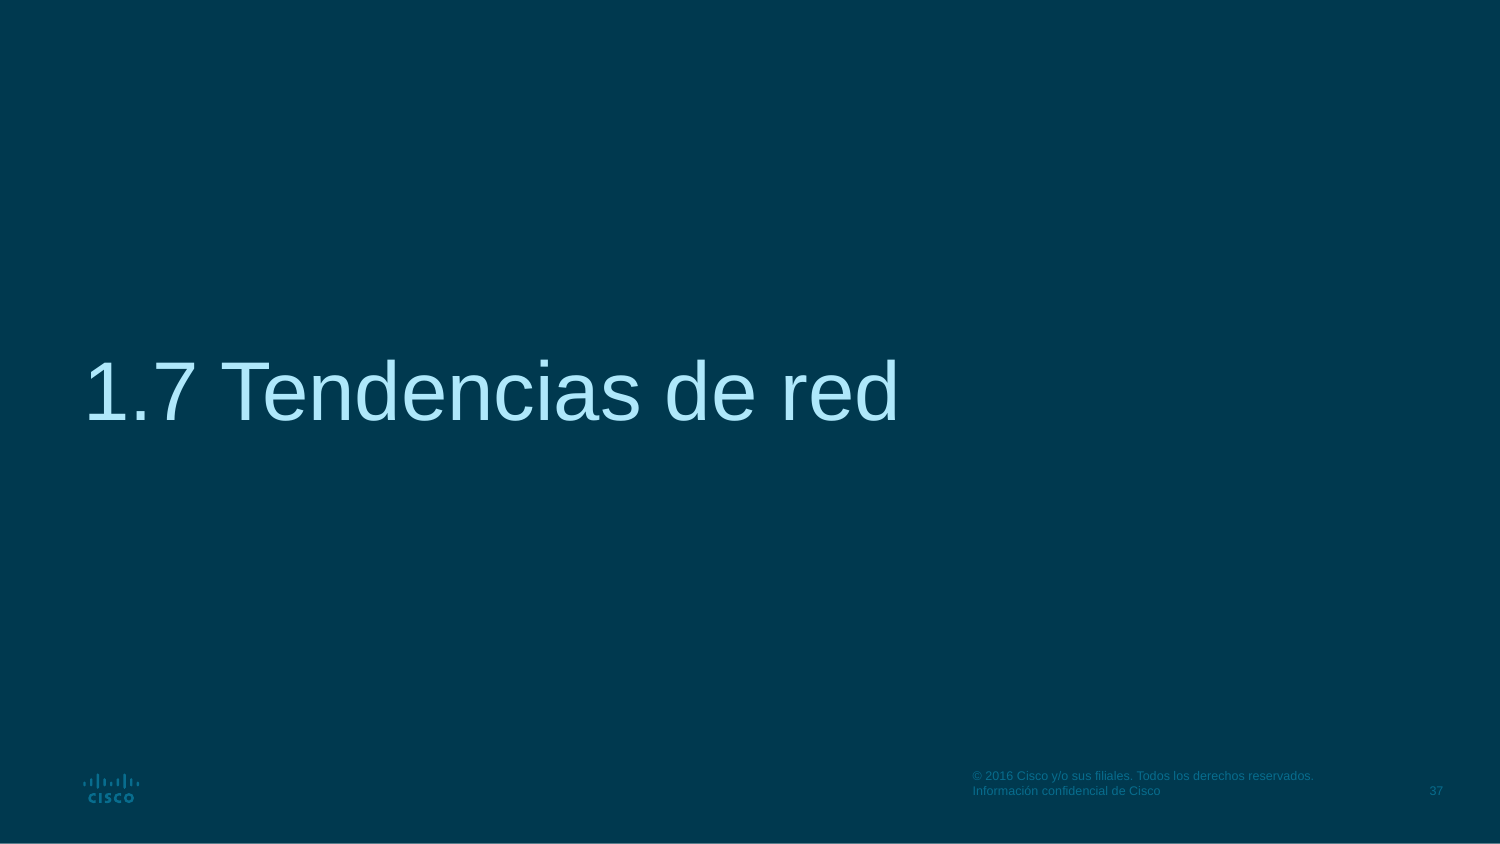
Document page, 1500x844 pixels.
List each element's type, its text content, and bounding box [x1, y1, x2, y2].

title 1.7 Tendencias de red [68, 150, 1419, 446]
